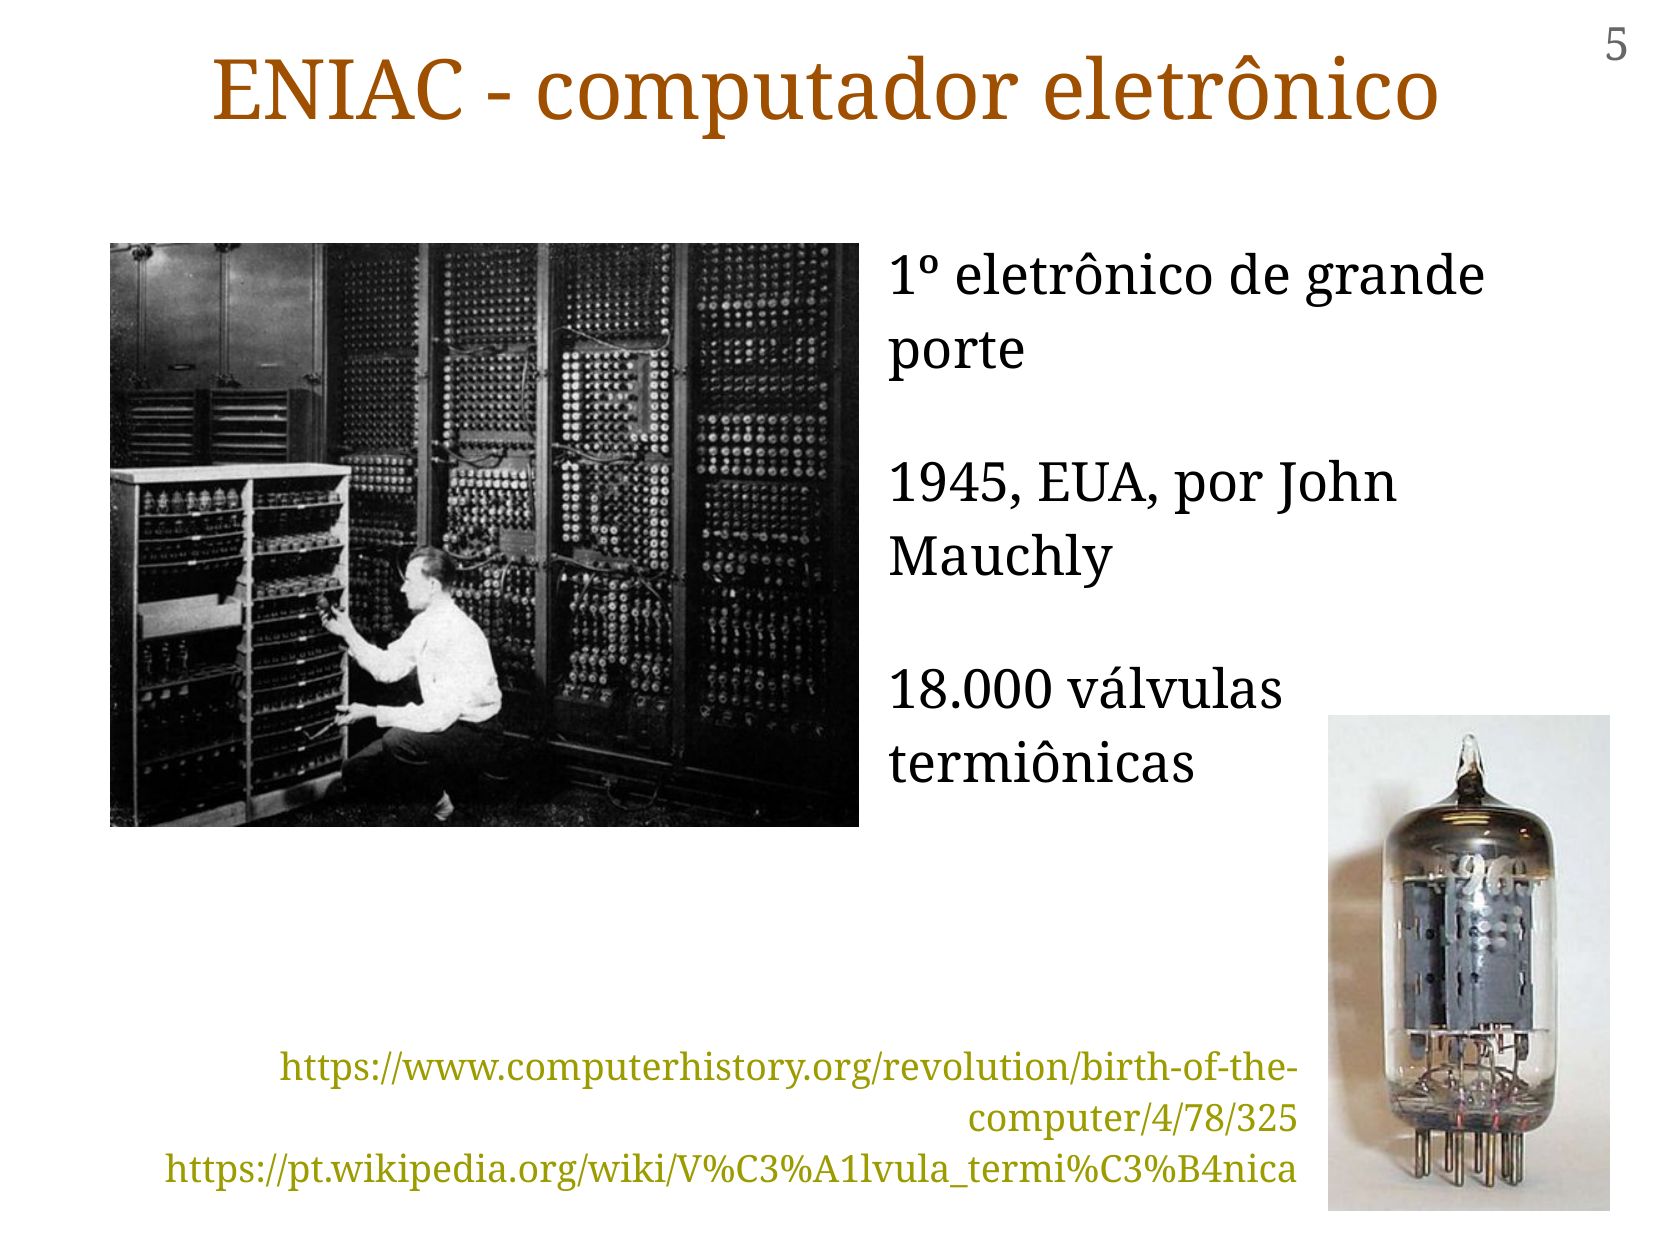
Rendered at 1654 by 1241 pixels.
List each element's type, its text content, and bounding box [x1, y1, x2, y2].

list 1º eletrônico de grande porte 1945, EUA, por John Mauchly 18.000 válvulas termiônicas [885, 236, 1595, 1211]
picture [1328, 715, 1610, 1211]
picture [110, 243, 859, 827]
title ENIAC - computador eletrônico [59, 29, 1595, 148]
text_box https://www.computerhistory.org/revolution/birth-of-the-computer/4/78/325 https://pt.wikipedia.org/wiki/V%C3%A1lvula_termi%C3%B4nica [147, 1033, 1314, 1206]
